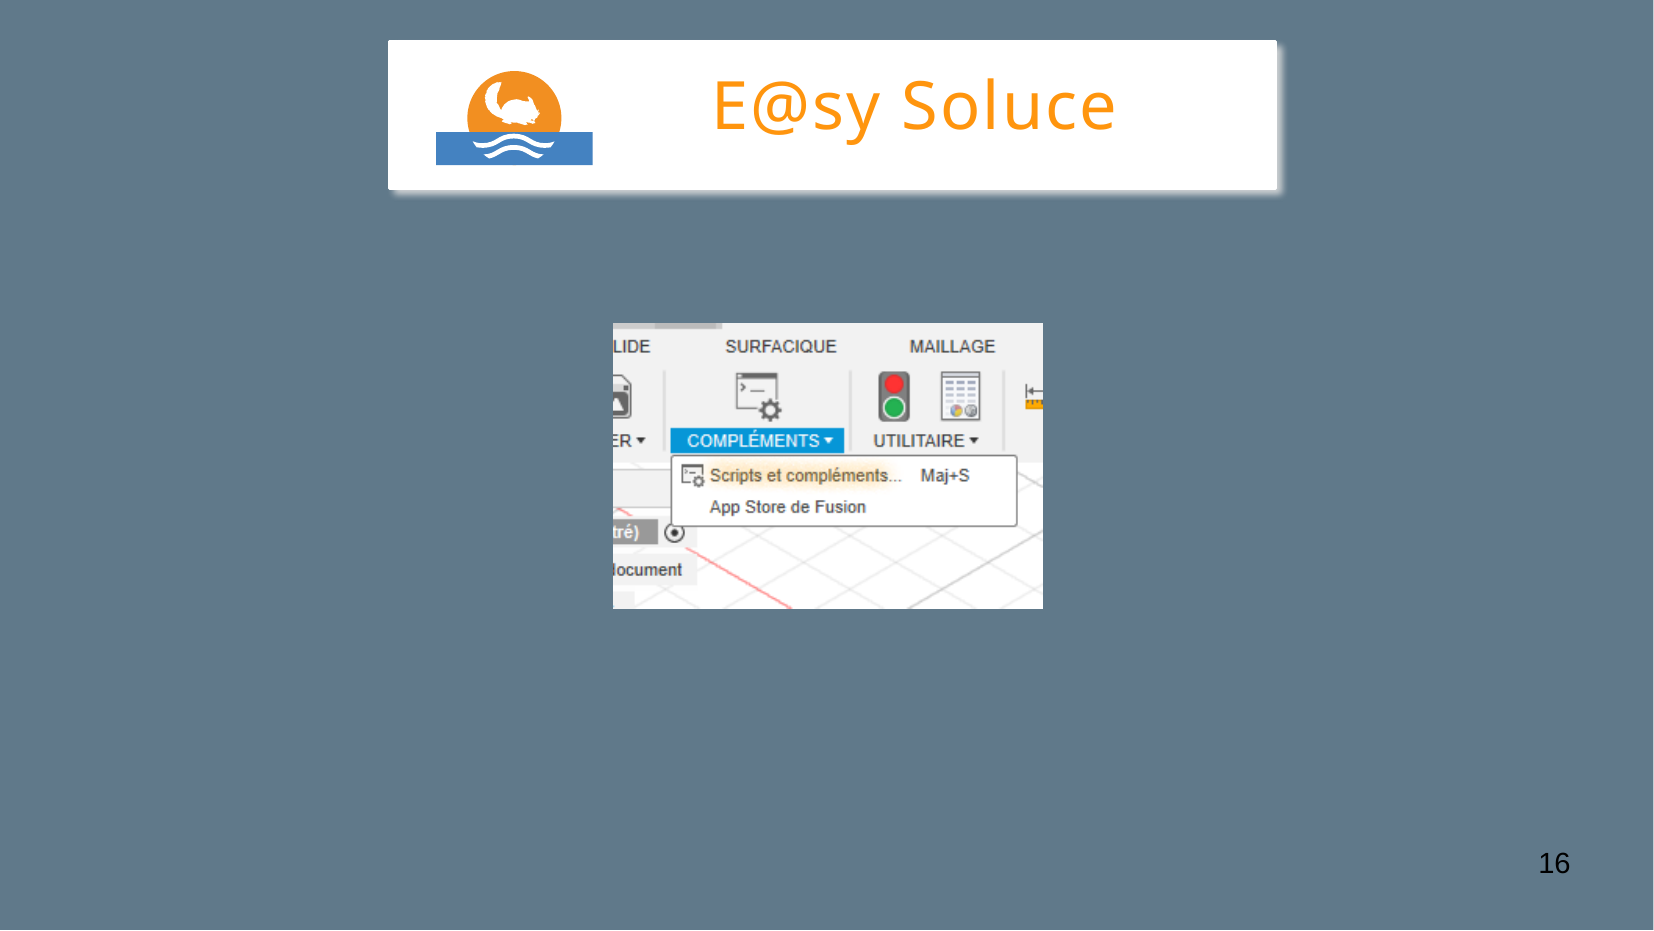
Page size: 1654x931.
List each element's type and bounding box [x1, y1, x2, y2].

picture [613, 323, 1043, 609]
